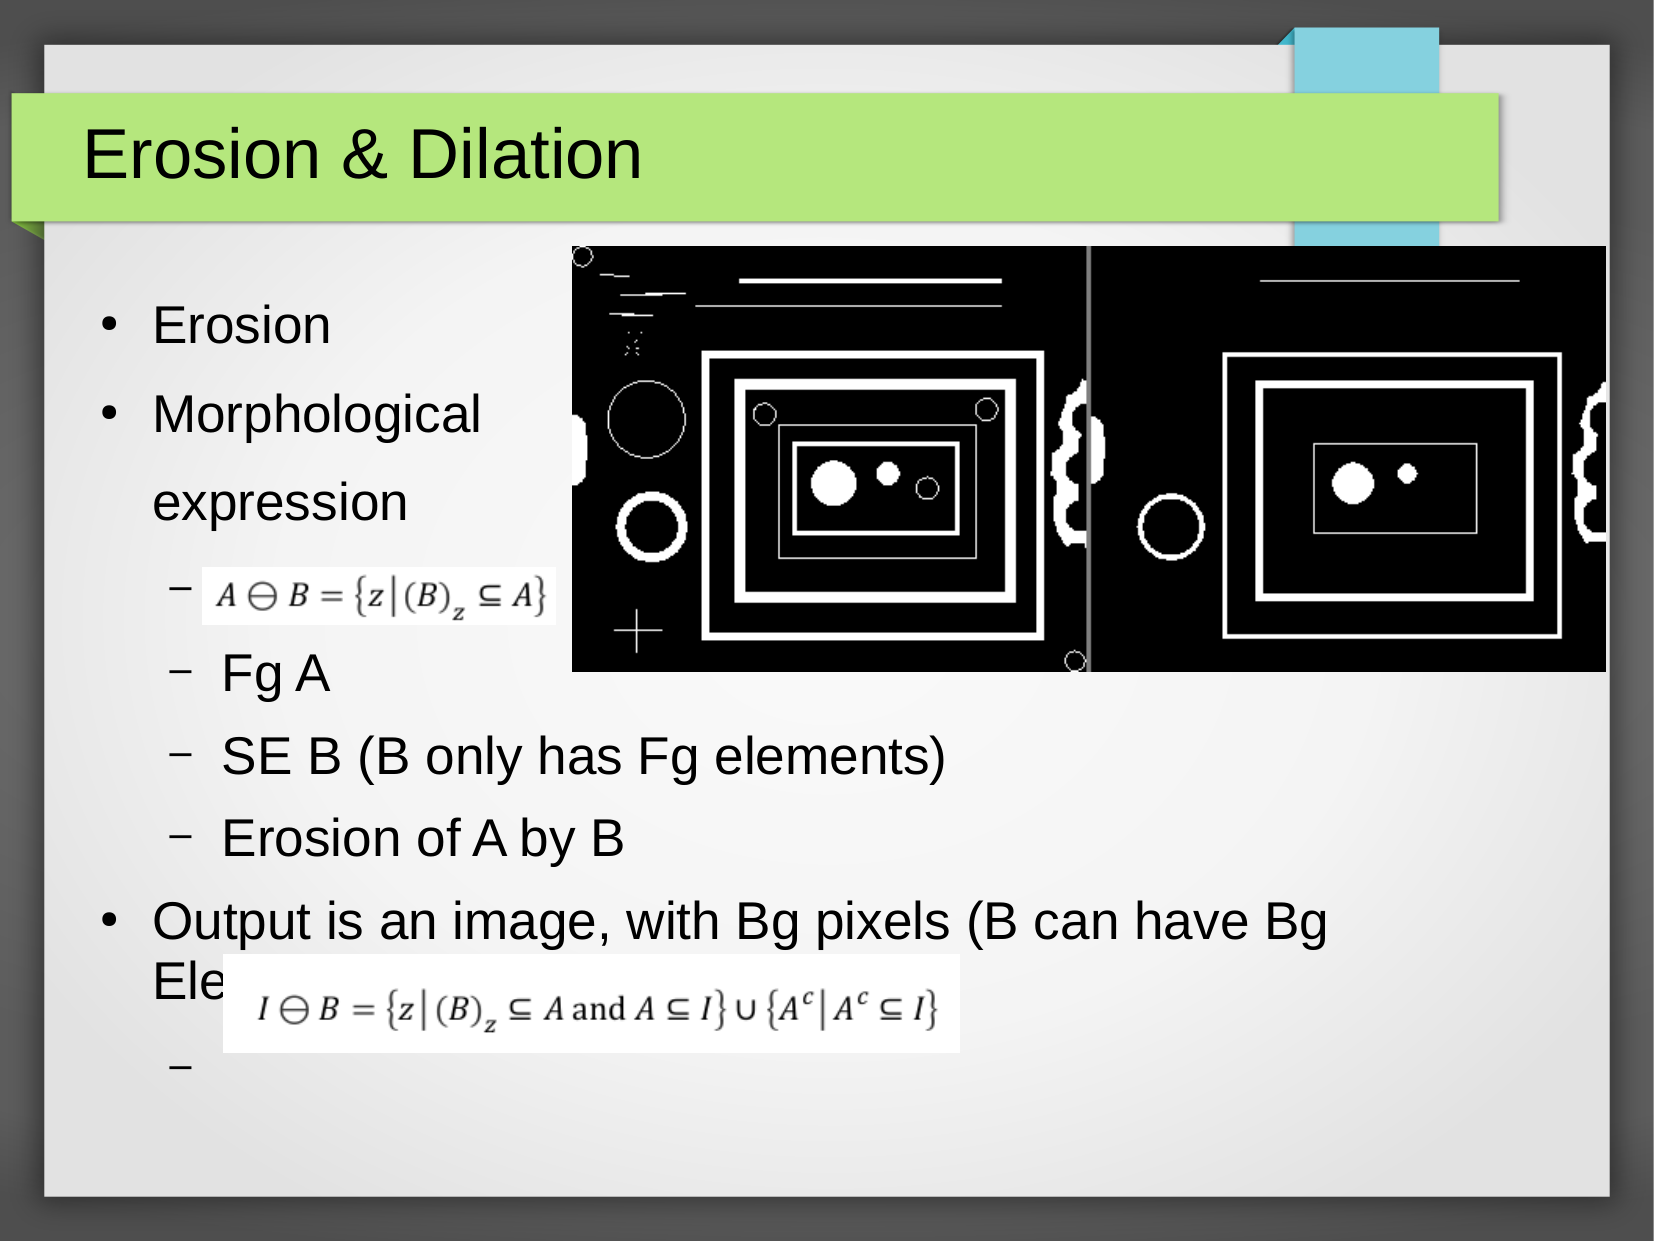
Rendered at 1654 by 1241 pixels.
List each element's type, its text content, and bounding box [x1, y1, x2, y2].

picture [0, 0, 1654, 1241]
list Erosion Morphological expression Fg A SE B (B only has Fg elements) Erosion of A by B Output is an image, with Bg pixels (B can have Bg Elements) [82, 295, 1571, 1015]
title Erosion & Dilation [82, 94, 1264, 213]
